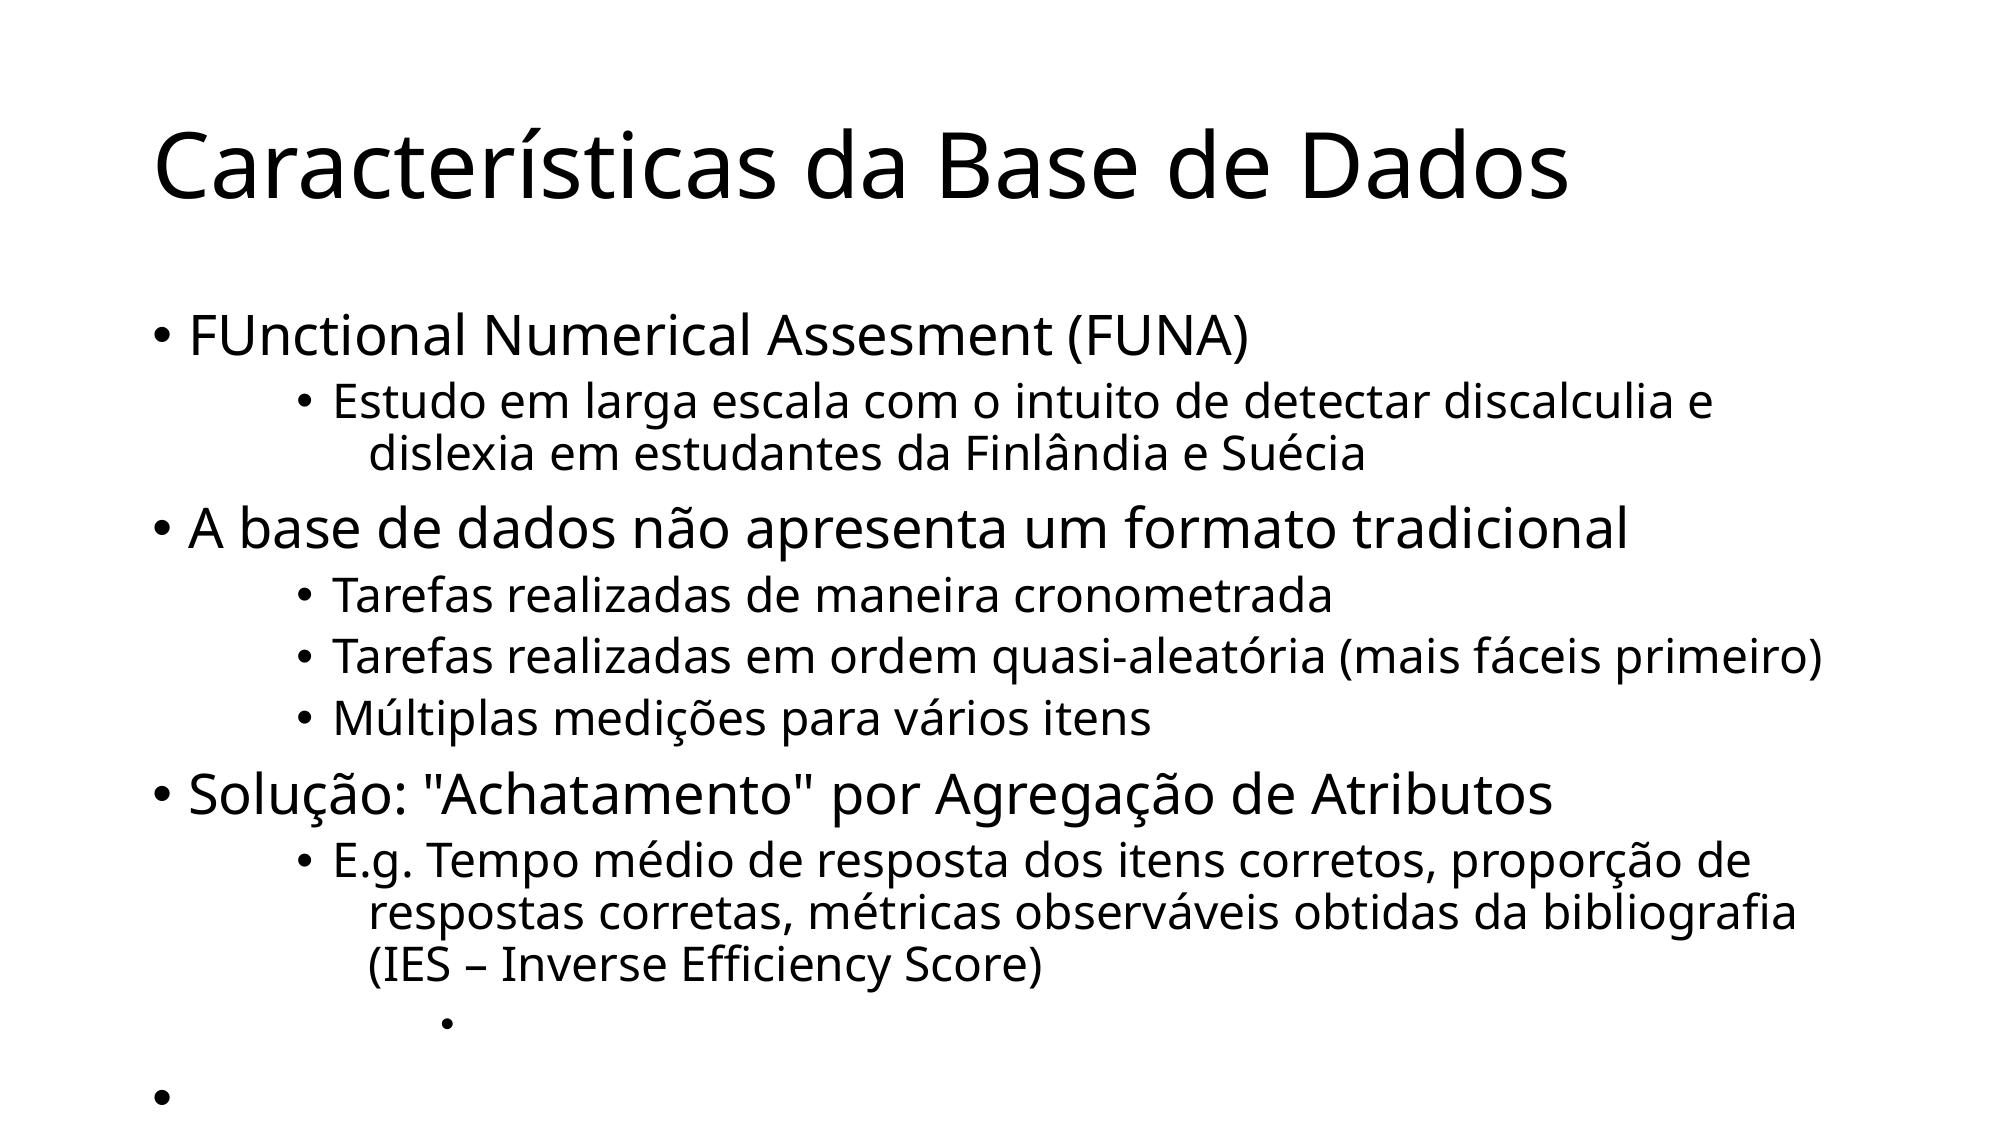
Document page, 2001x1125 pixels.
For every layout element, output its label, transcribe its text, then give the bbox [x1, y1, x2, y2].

list FUnctional Numerical Assesment (FUNA) Estudo em larga escala com o intuito de detectar discalculia e dislexia em estudantes da Finlândia e Suécia A base de dados não apresenta um formato tradicional Tarefas realizadas de maneira cronometrada Tarefas realizadas em ordem quasi-aleatória (mais fáceis primeiro) Múltiplas medições para vários itens Solução: "Achatamento" por Agregação de Atributos E.g. Tempo médio de resposta dos itens corretos, proporção de respostas corretas, métricas observáveis obtidas da bibliografia (IES – Inverse Efficiency Score) [137, 299, 1863, 1014]
title Características da Base de Dados [137, 59, 1863, 278]
